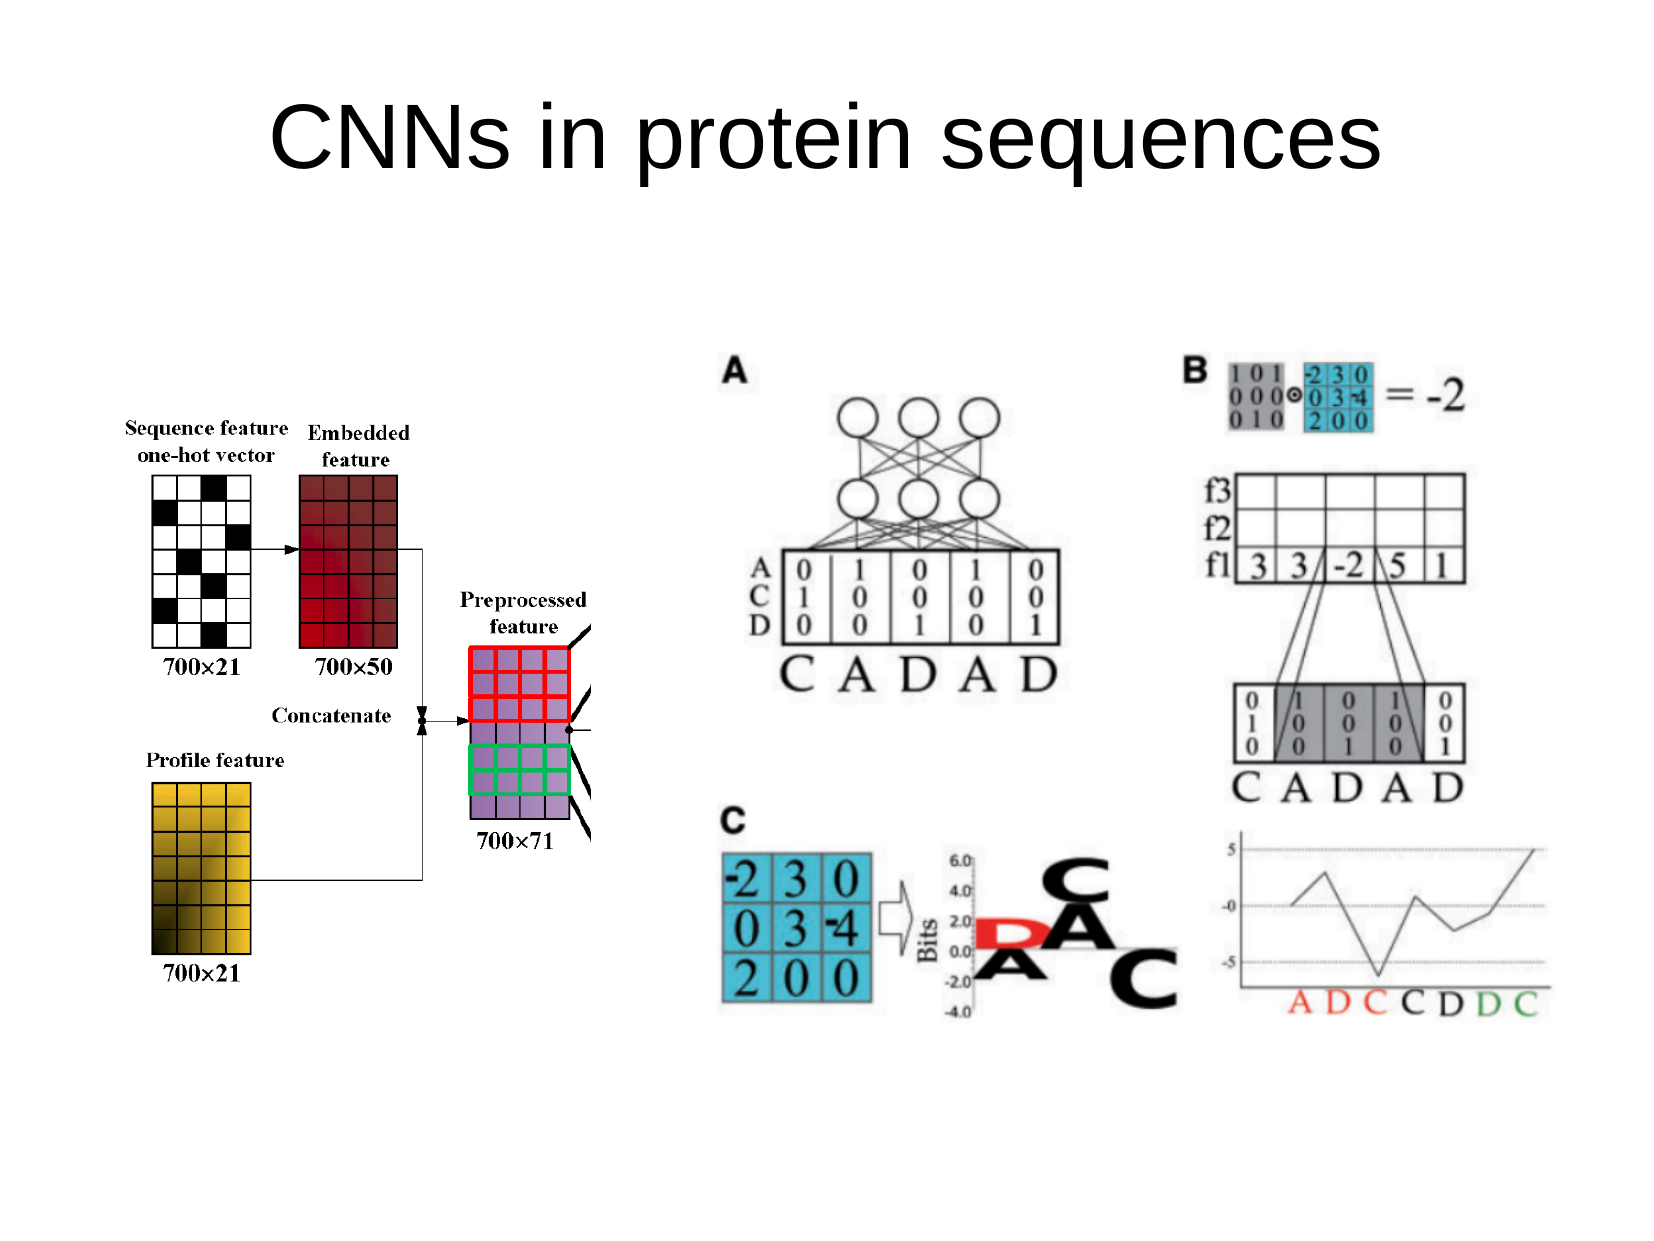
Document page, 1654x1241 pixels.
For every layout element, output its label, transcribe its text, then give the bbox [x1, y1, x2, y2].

picture [118, 413, 591, 1012]
title CNNs in protein sequences [0, 0, 1654, 275]
picture [688, 342, 1571, 1040]
